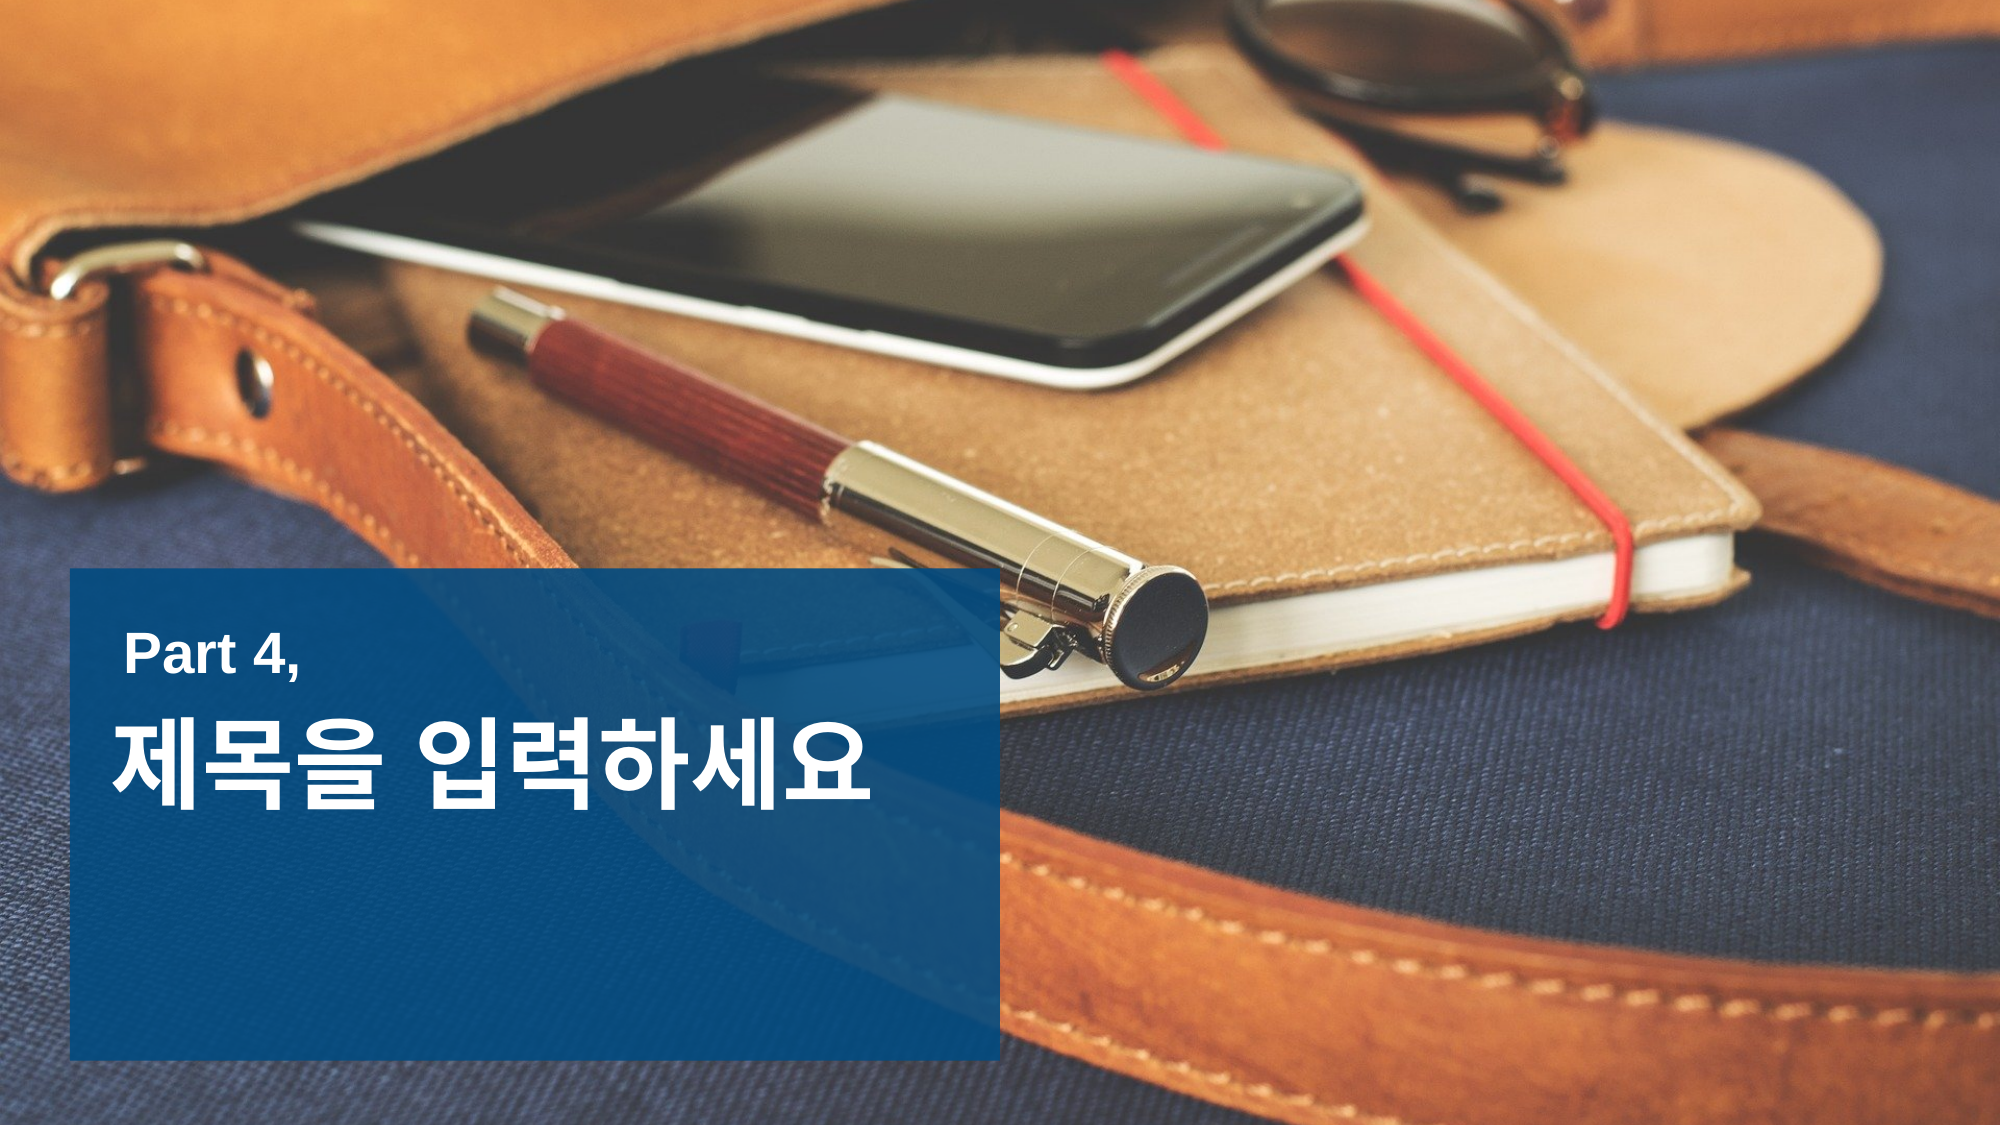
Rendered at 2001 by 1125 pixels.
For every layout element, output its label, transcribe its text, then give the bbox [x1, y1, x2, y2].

text_box Part 4, [108, 608, 334, 694]
text_box [69, 568, 1000, 1061]
text_box 제목을 입력하세요 [95, 694, 890, 829]
picture [0, 0, 2000, 1125]
